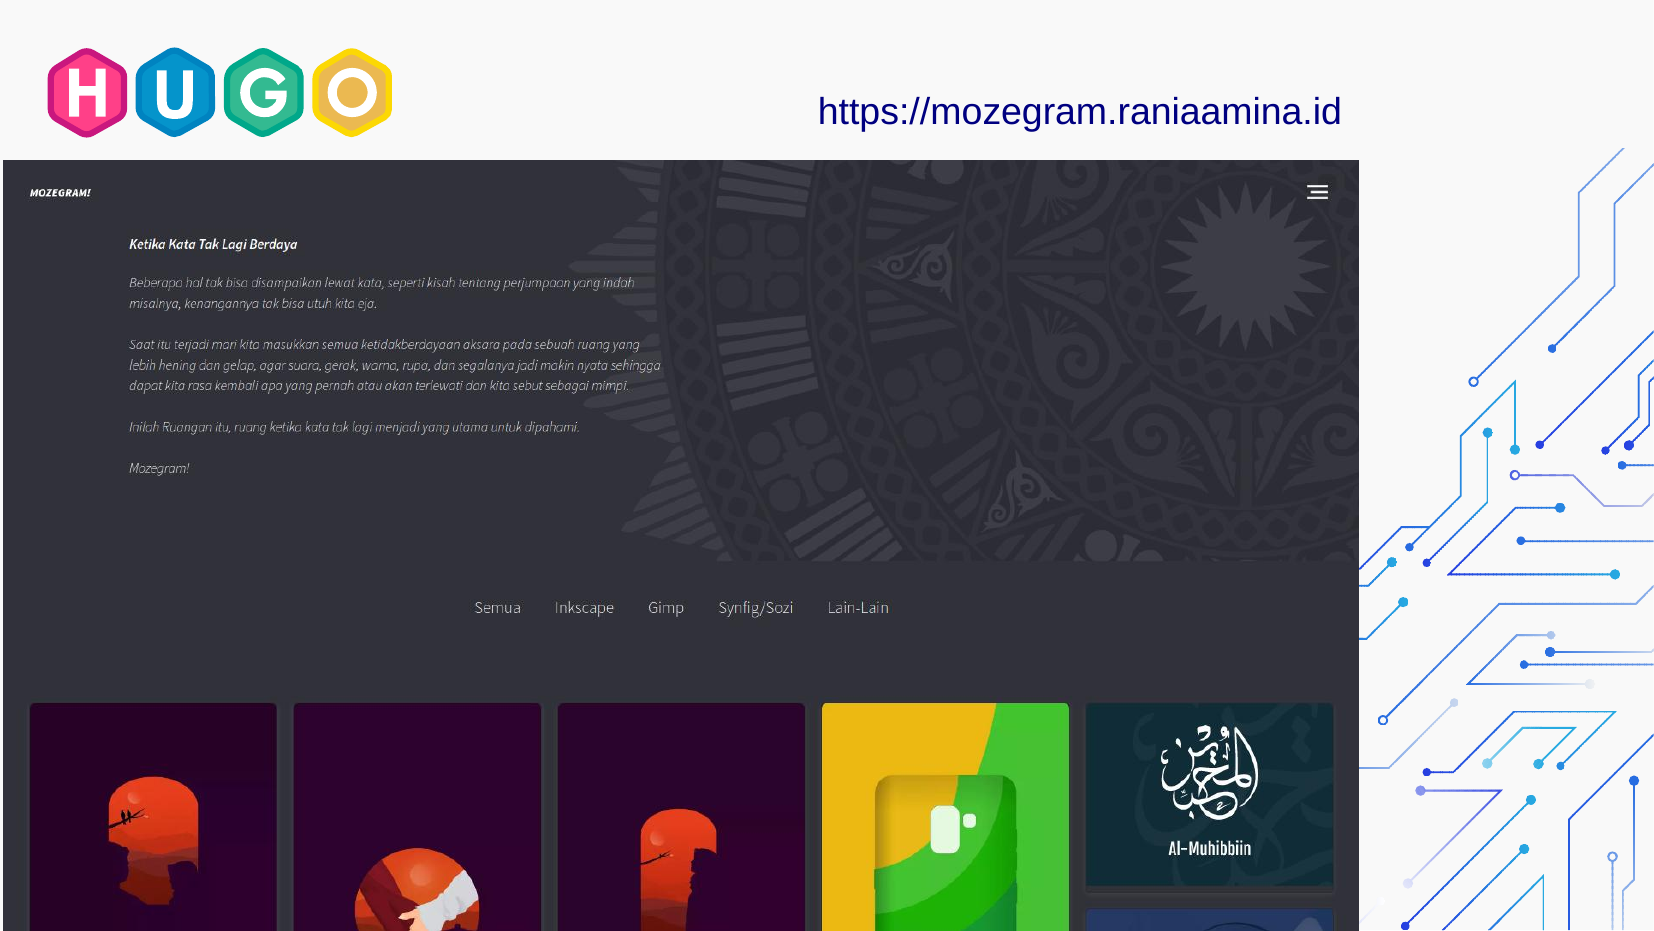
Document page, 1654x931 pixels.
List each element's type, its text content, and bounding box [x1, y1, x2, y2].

text_box https://mozegram.raniaamina.id [803, 82, 1358, 182]
picture [157, 71, 192, 118]
picture [177, 47, 393, 138]
picture [3, 160, 1359, 931]
picture [47, 47, 172, 138]
